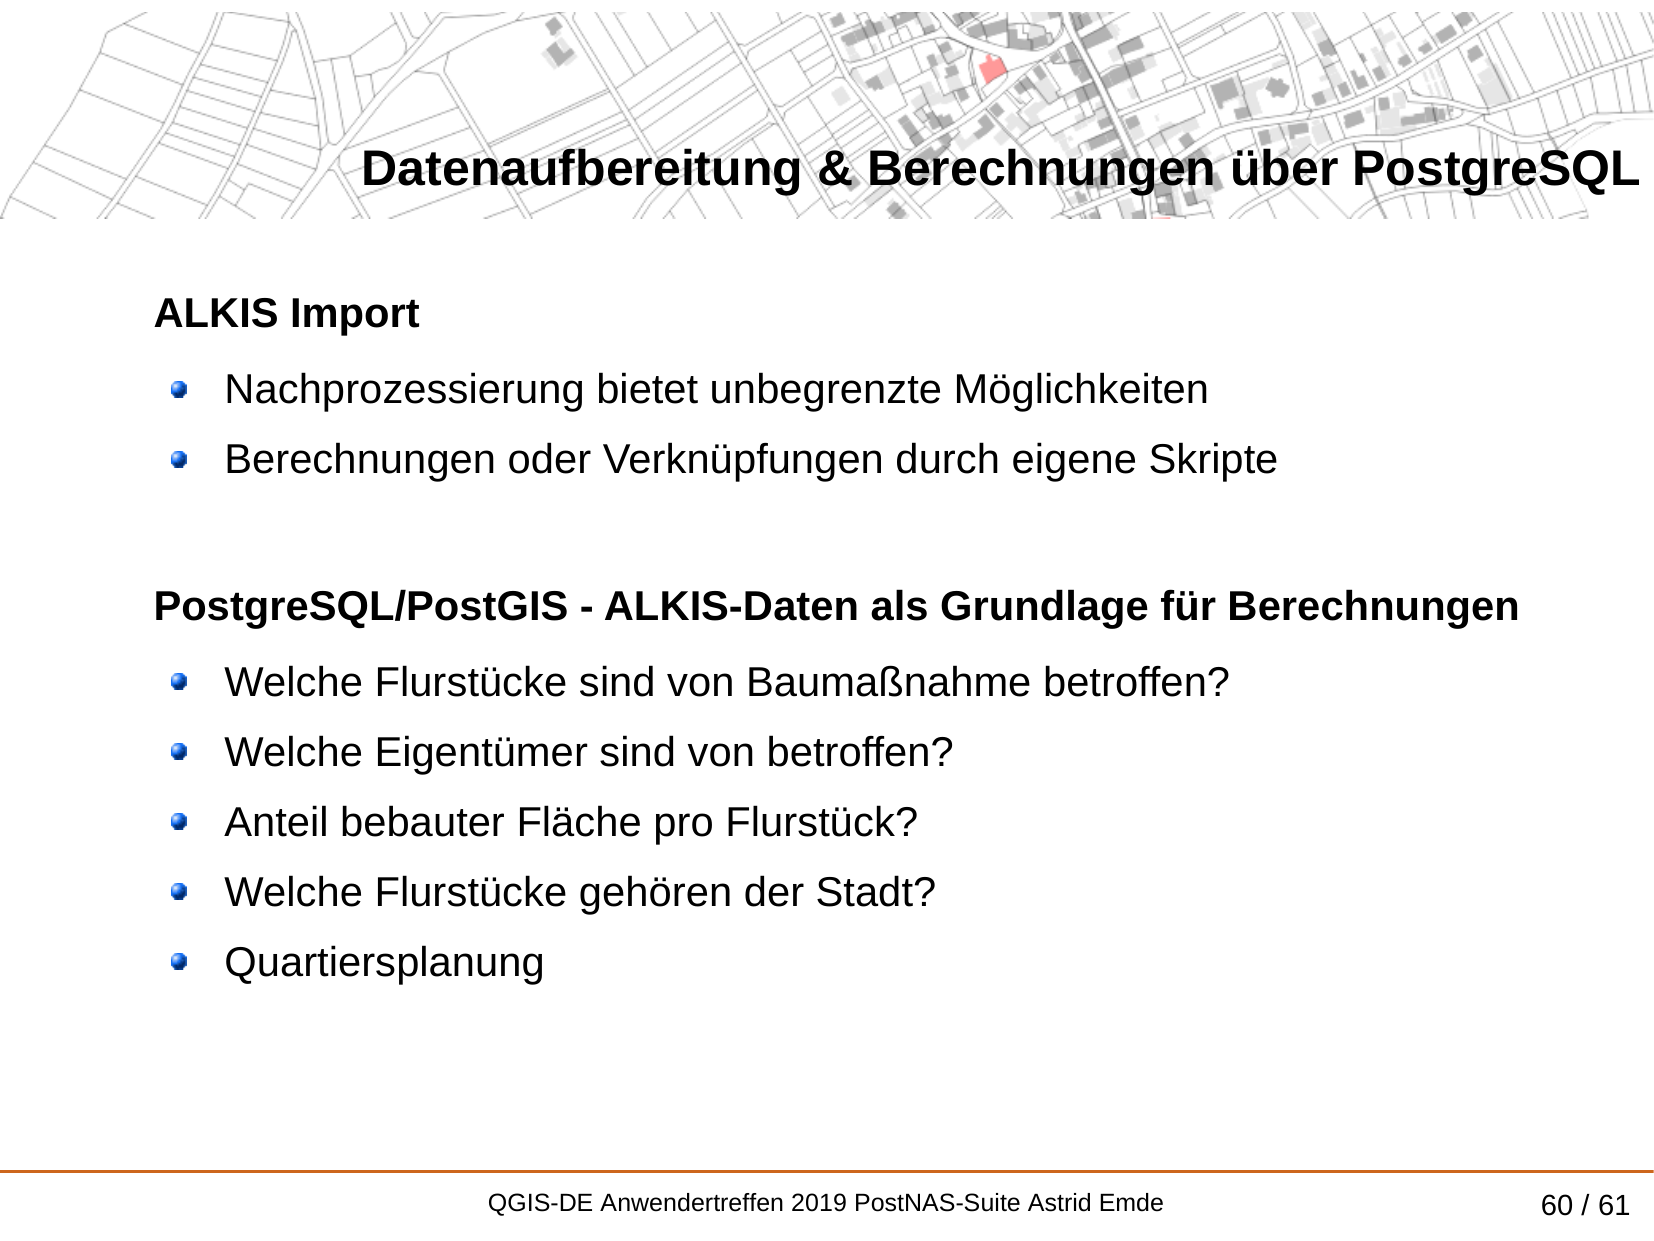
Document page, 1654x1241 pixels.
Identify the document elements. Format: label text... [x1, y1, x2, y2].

list ALKIS Import Nachprozessierung bietet unbegrenzte Möglichkeiten Berechnungen oder Verknüpfungen durch eigene Skripte PostgreSQL/PostGIS - ALKIS-Daten als Grundlage für Berechnungen Welche Flurstücke sind von Baumaßnahme betroffen? Welche Eigentümer sind von betroffen? Anteil bebauter Fläche pro Flurstück? Welche Flurstücke gehören der Stadt? Quartiersplanung [82, 290, 1571, 1109]
title Datenaufbereitung & Berechnungen über PostgreSQL [253, 124, 1642, 213]
